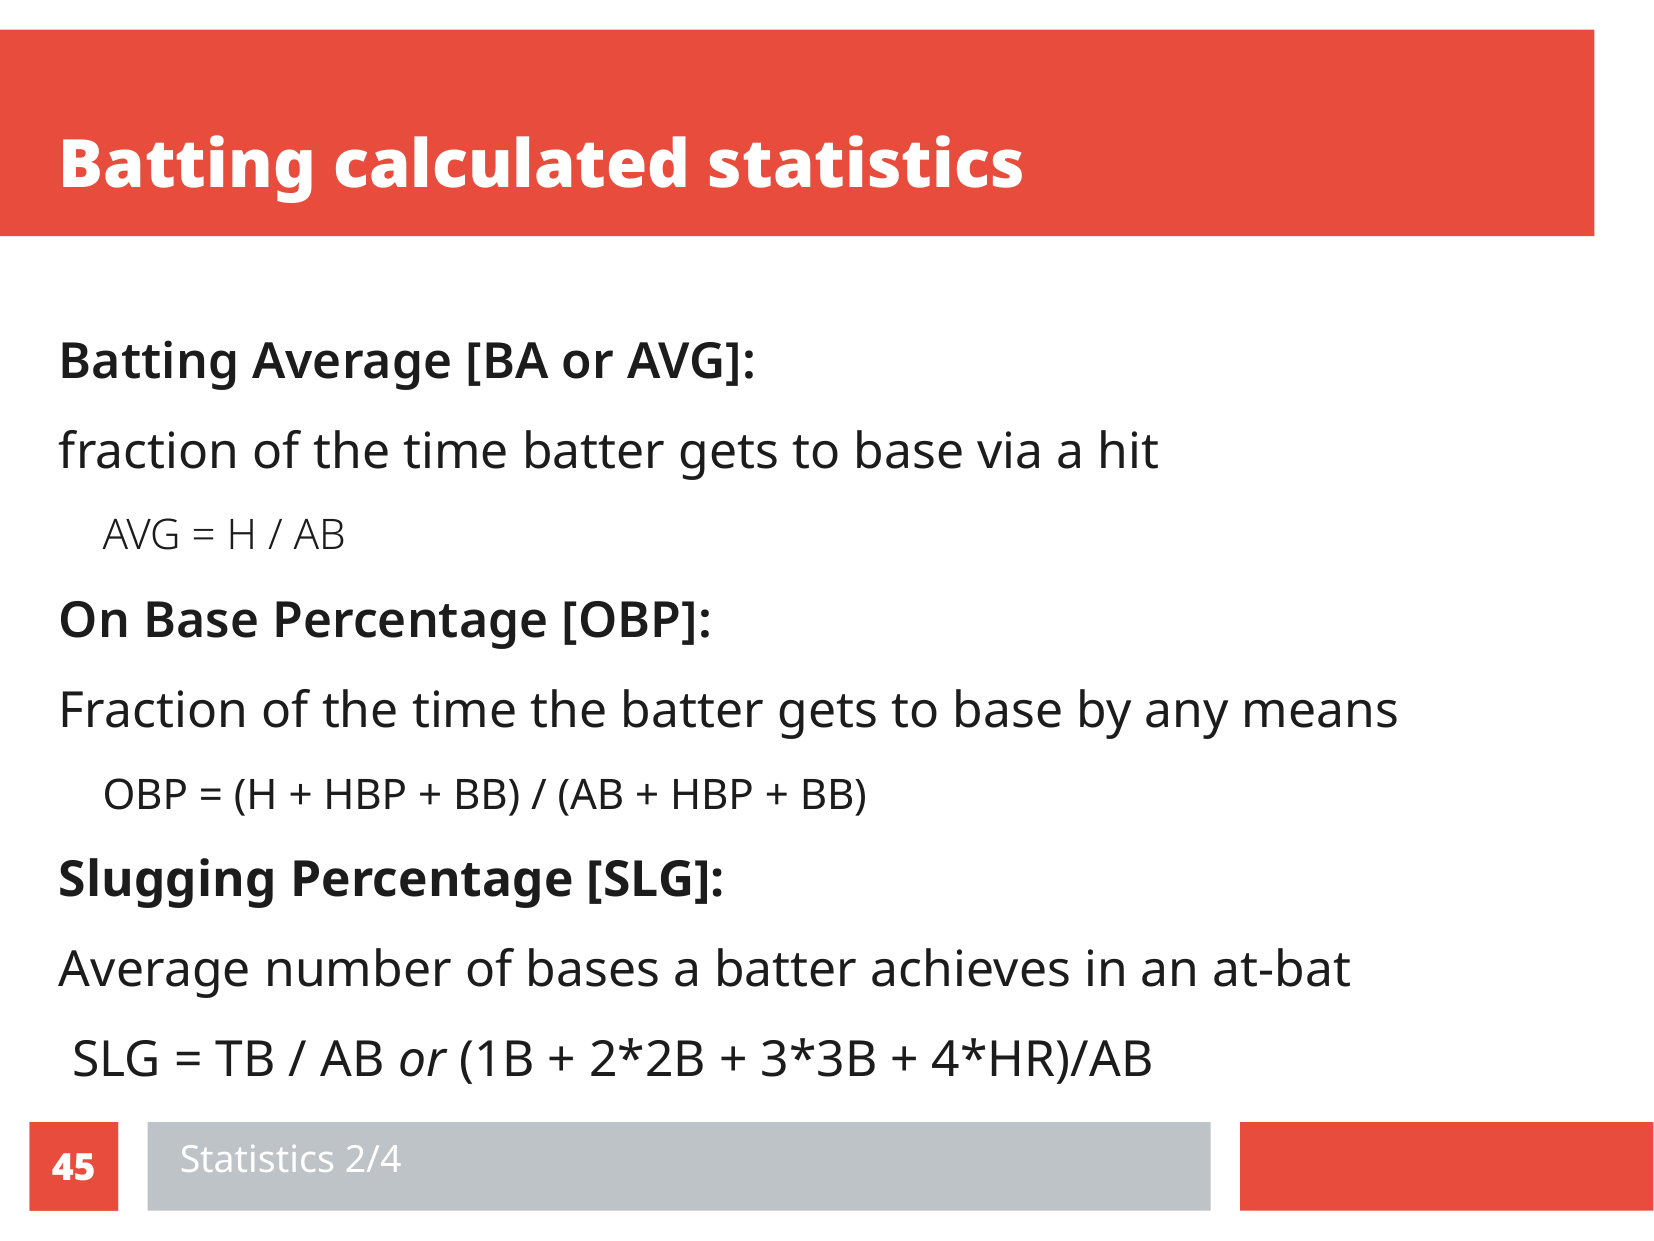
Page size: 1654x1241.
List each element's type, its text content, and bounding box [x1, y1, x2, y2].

list Batting Average [BA or AVG]: fraction of the time batter gets to base via a hit AVG = H / AB On Base Percentage [OBP]: Fraction of the time the batter gets to base by any means OBP = (H + HBP + BB) / (AB + HBP + BB) Slugging Percentage [SLG]: Average number of bases a batter achieves in an at-bat SLG = TB / AB or (1B + 2*2B + 3*3B + 4*HR)/AB [59, 324, 1565, 1093]
title Batting calculated statistics [59, 59, 1595, 207]
text_box Statistics 2/4 [165, 1125, 736, 1184]
